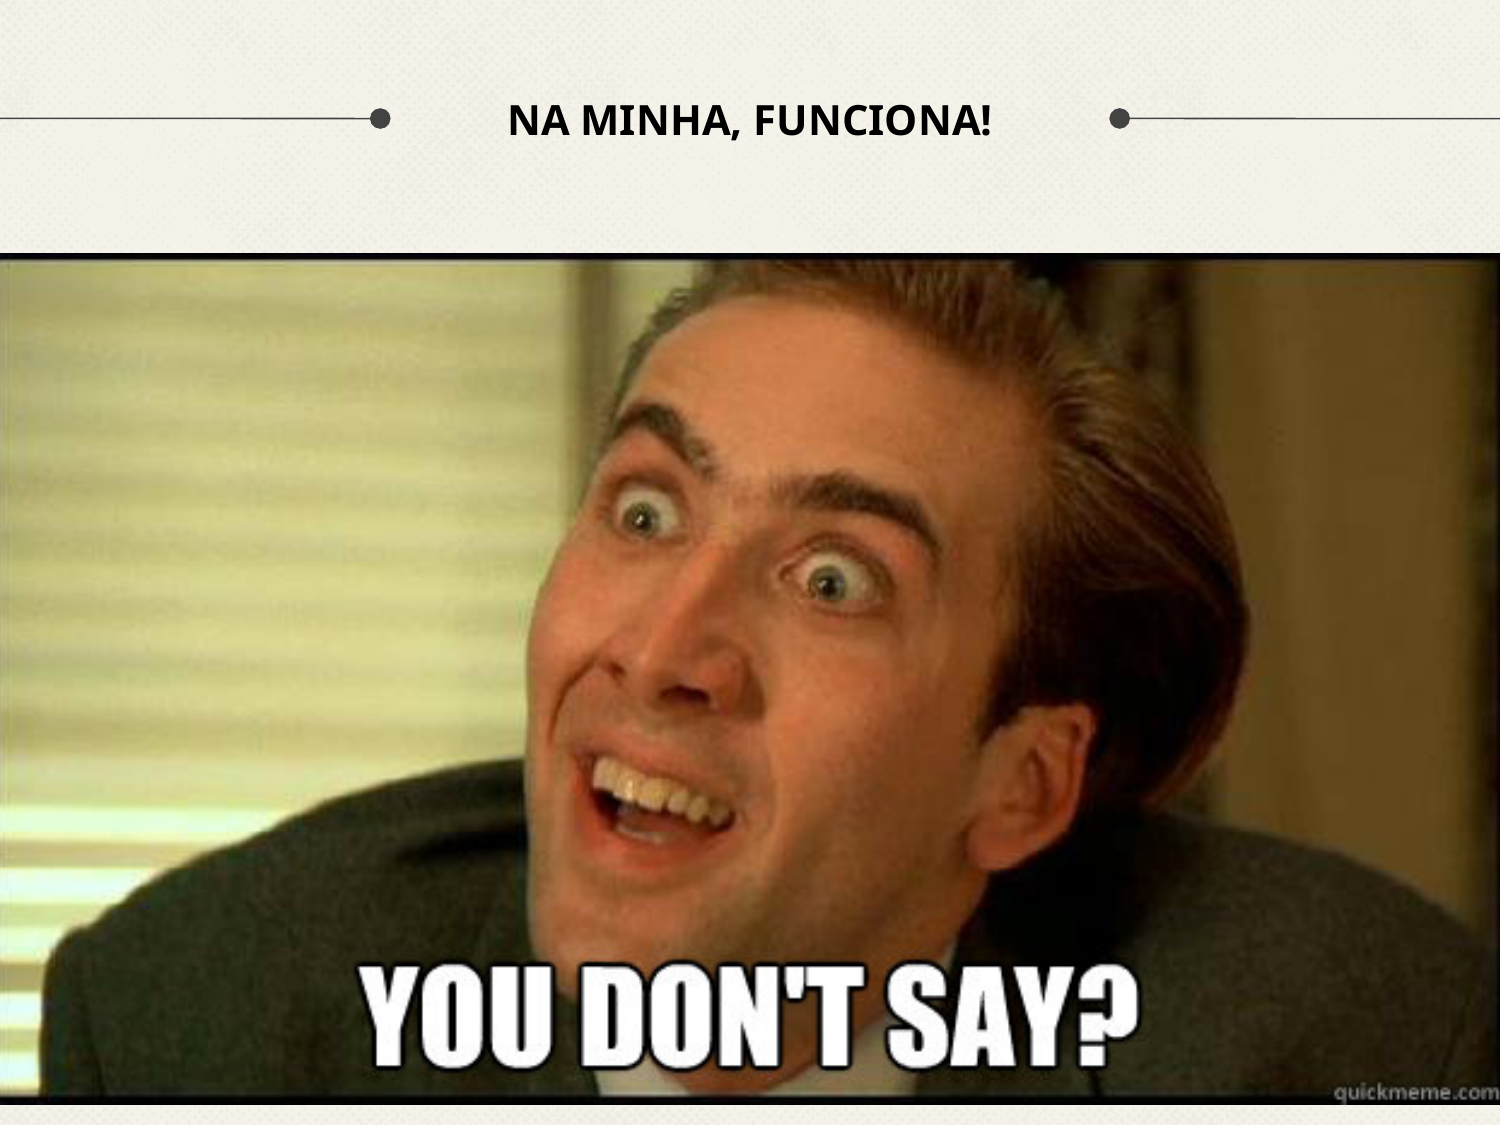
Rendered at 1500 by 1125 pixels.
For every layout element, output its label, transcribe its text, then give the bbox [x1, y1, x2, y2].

title NA MINHA, FUNCIONA! [430, 24, 1070, 213]
picture [0, 0, 1500, 1125]
